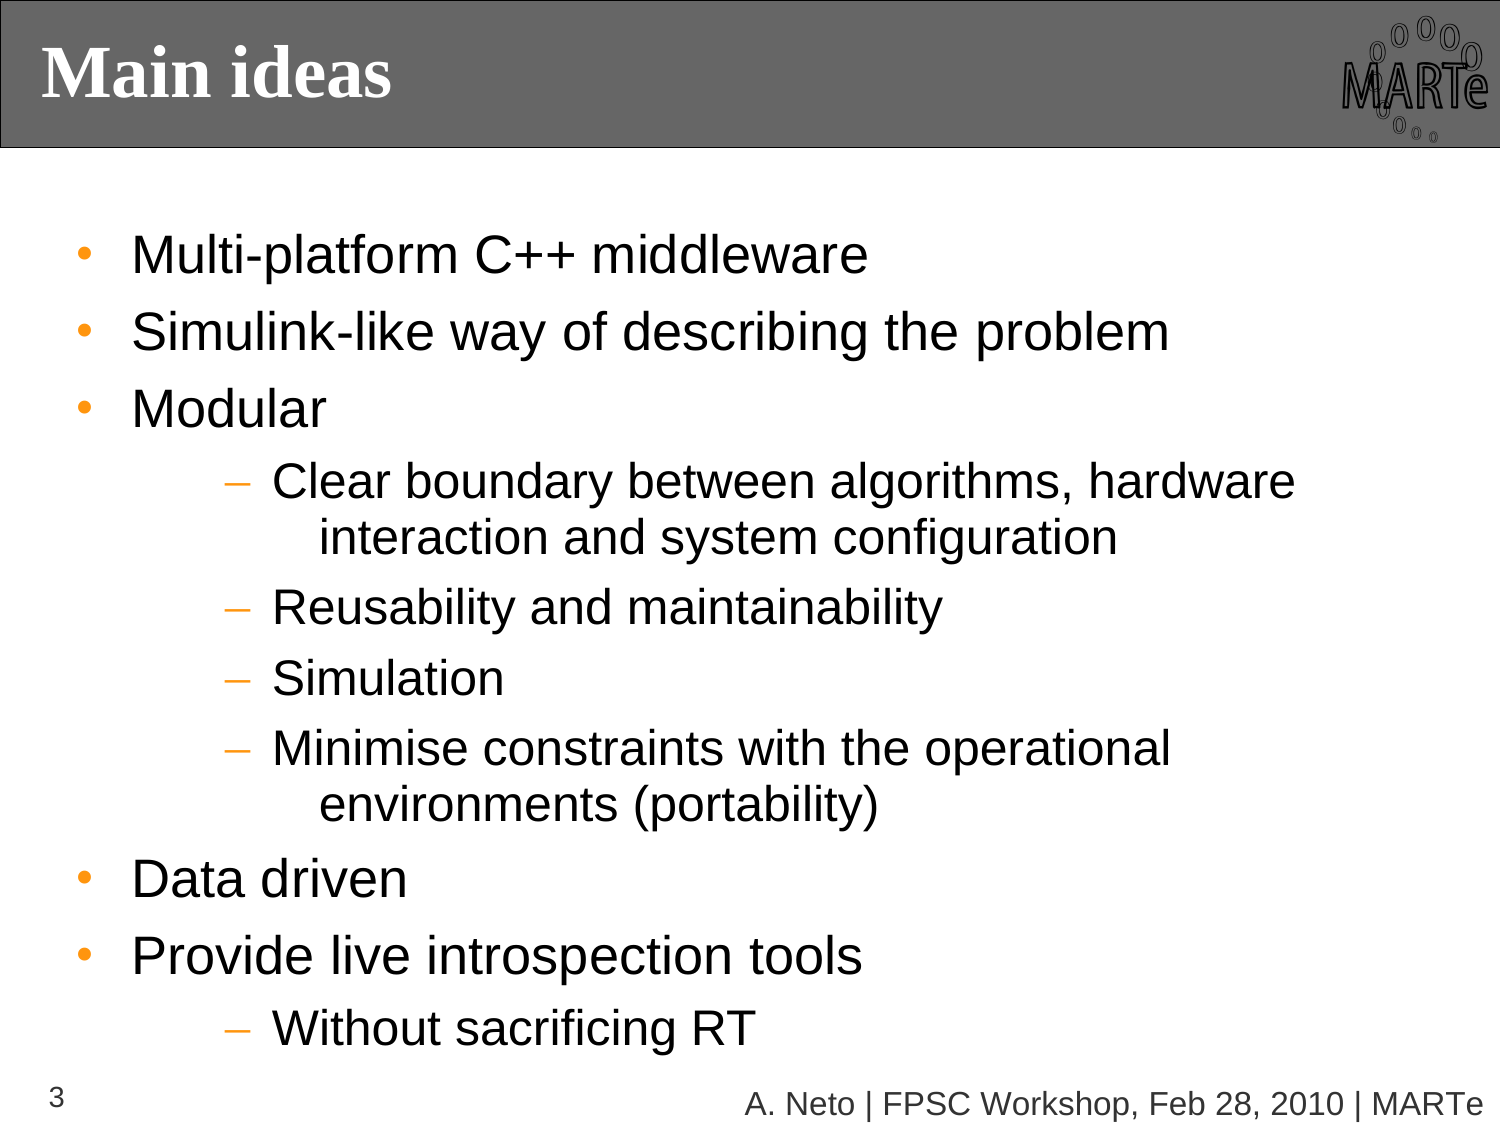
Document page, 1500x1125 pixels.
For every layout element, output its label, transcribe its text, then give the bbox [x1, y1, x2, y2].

title Main ideas [41, 0, 1129, 148]
picture [1340, 0, 1489, 148]
list Multi-platform C++ middleware Simulink-like way of describing the problem Modular Clear boundary between algorithms, hardware interaction and system configuration Reusability and maintainability Simulation Minimise constraints with the operational environments (portability) Data driven Provide live introspection tools Without sacrificing RT [75, 221, 1426, 1057]
